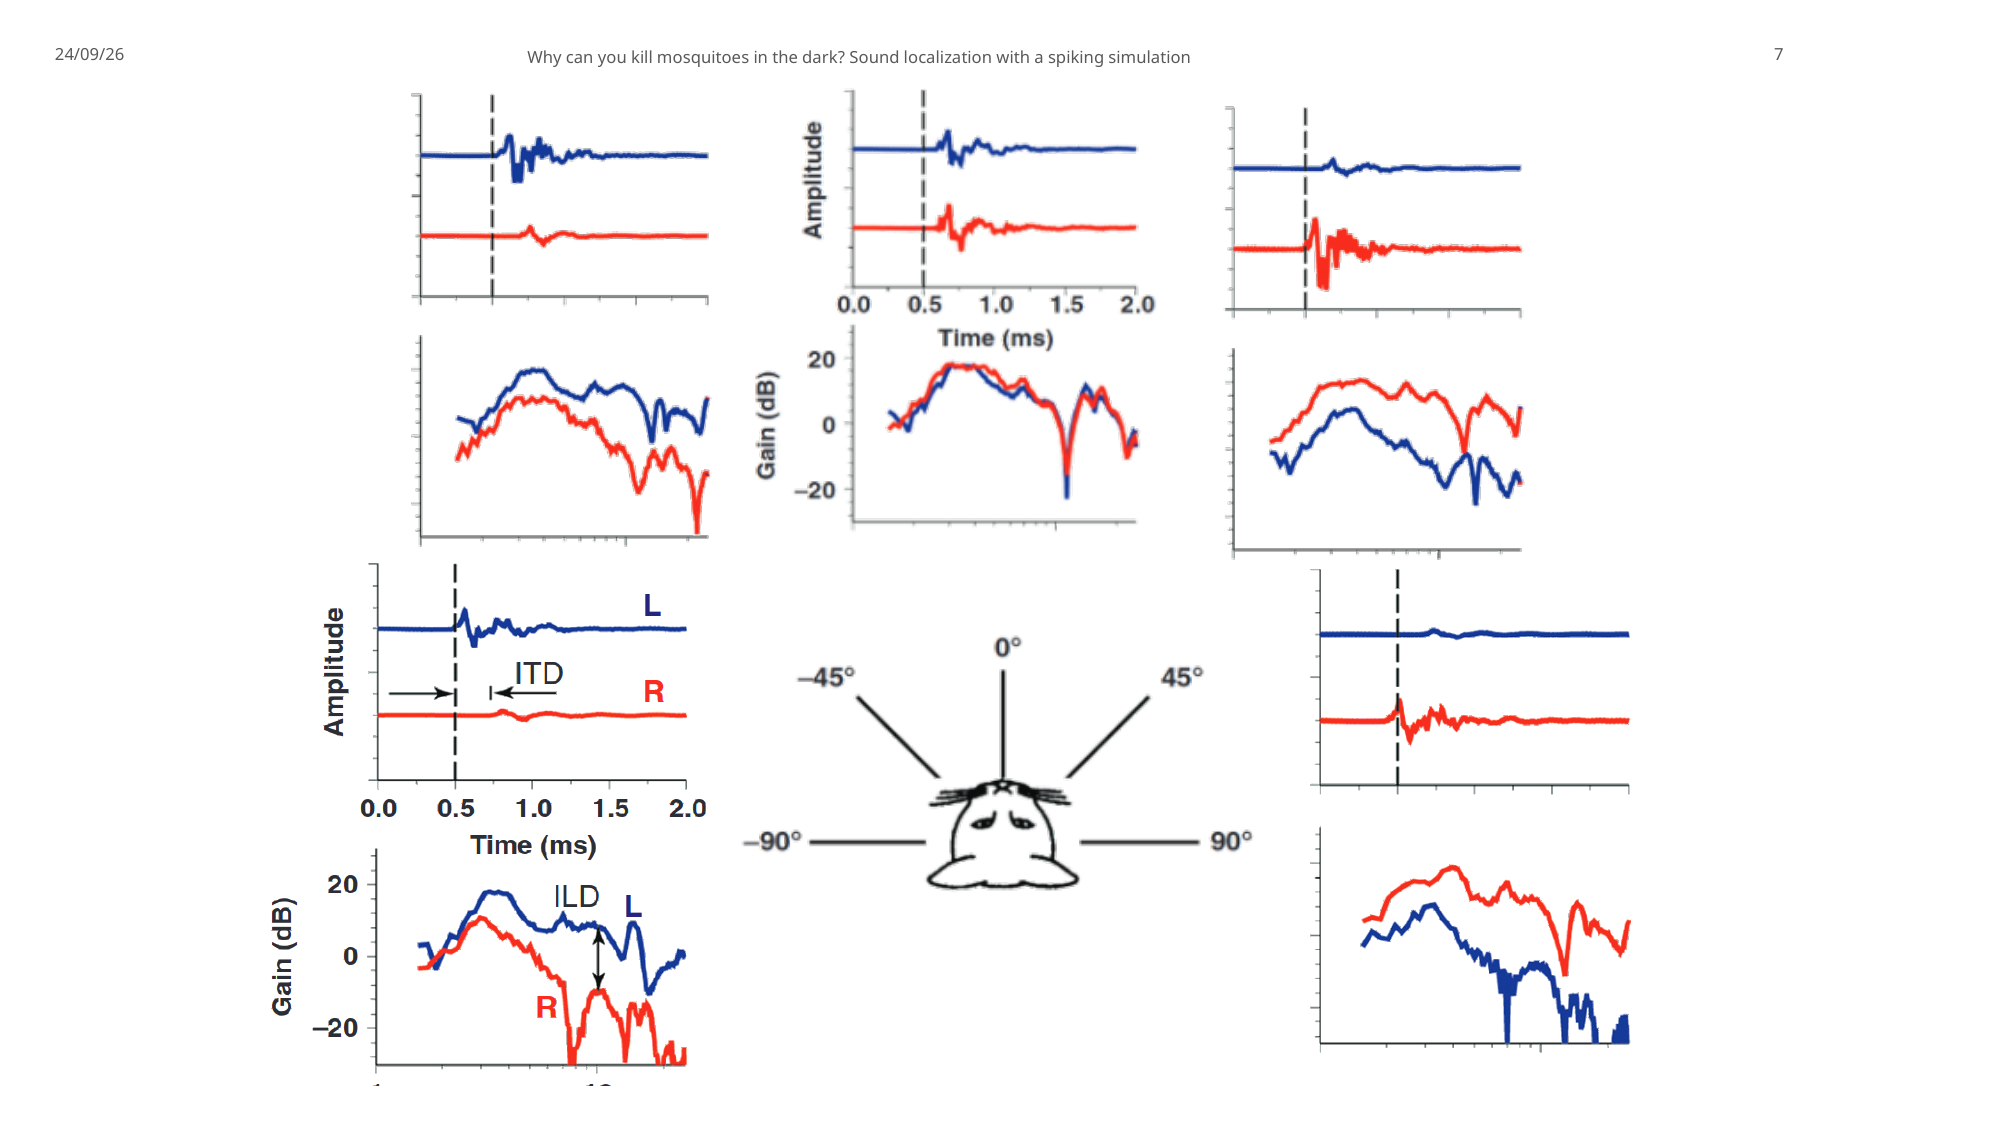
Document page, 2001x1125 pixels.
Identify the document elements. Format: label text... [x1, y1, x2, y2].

picture [259, 64, 1668, 1086]
slide_number [1774, 6, 1946, 67]
footer Why can you kill mosquitoes in the dark? Sound localization with a spiking simulation [527, 6, 1203, 65]
slide_number [54, 6, 446, 67]
